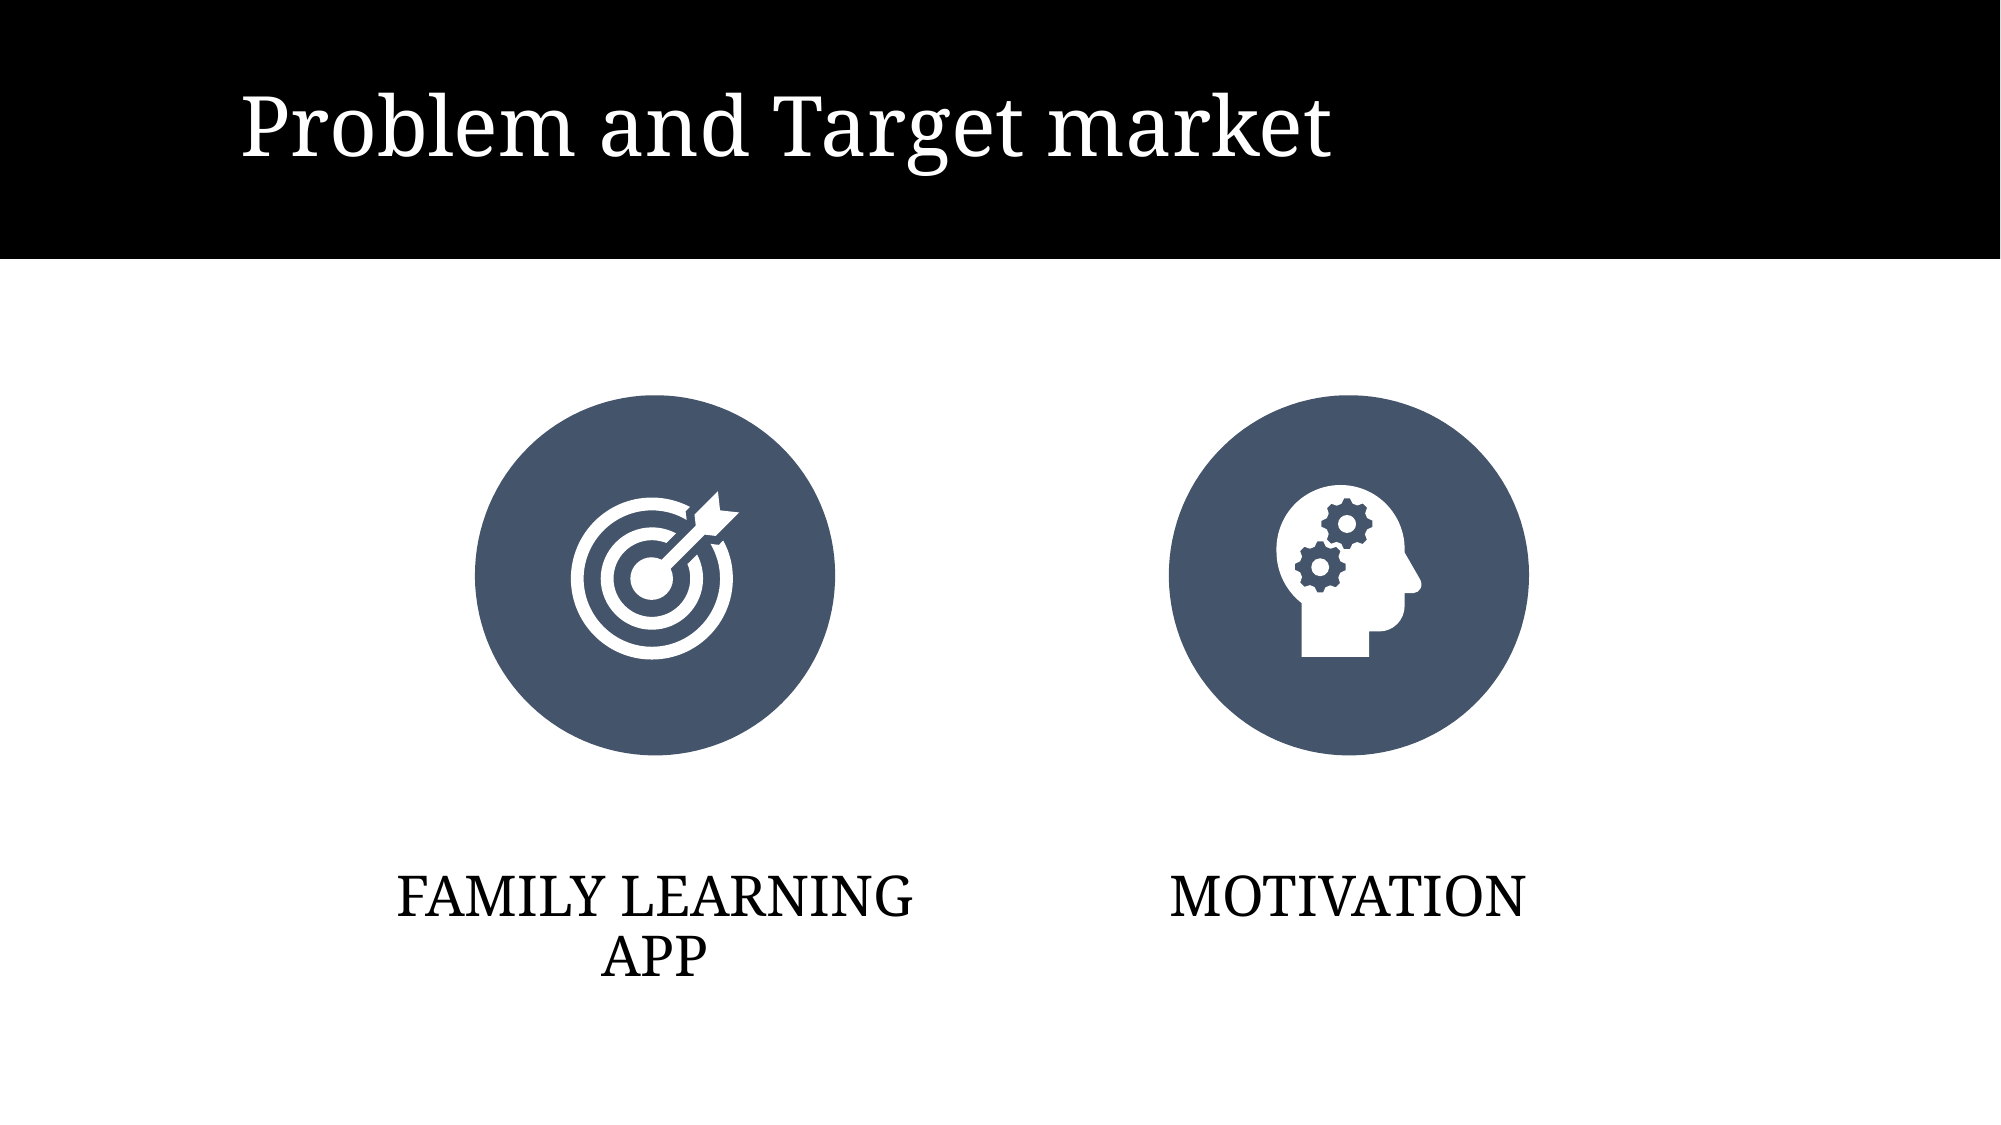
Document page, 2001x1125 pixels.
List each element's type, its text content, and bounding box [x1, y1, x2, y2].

text_box Motivation [1053, 867, 1645, 986]
text_box Family learning app [359, 867, 951, 986]
text_box [0, 0, 2000, 1125]
title Problem and Target market [225, 57, 1873, 202]
